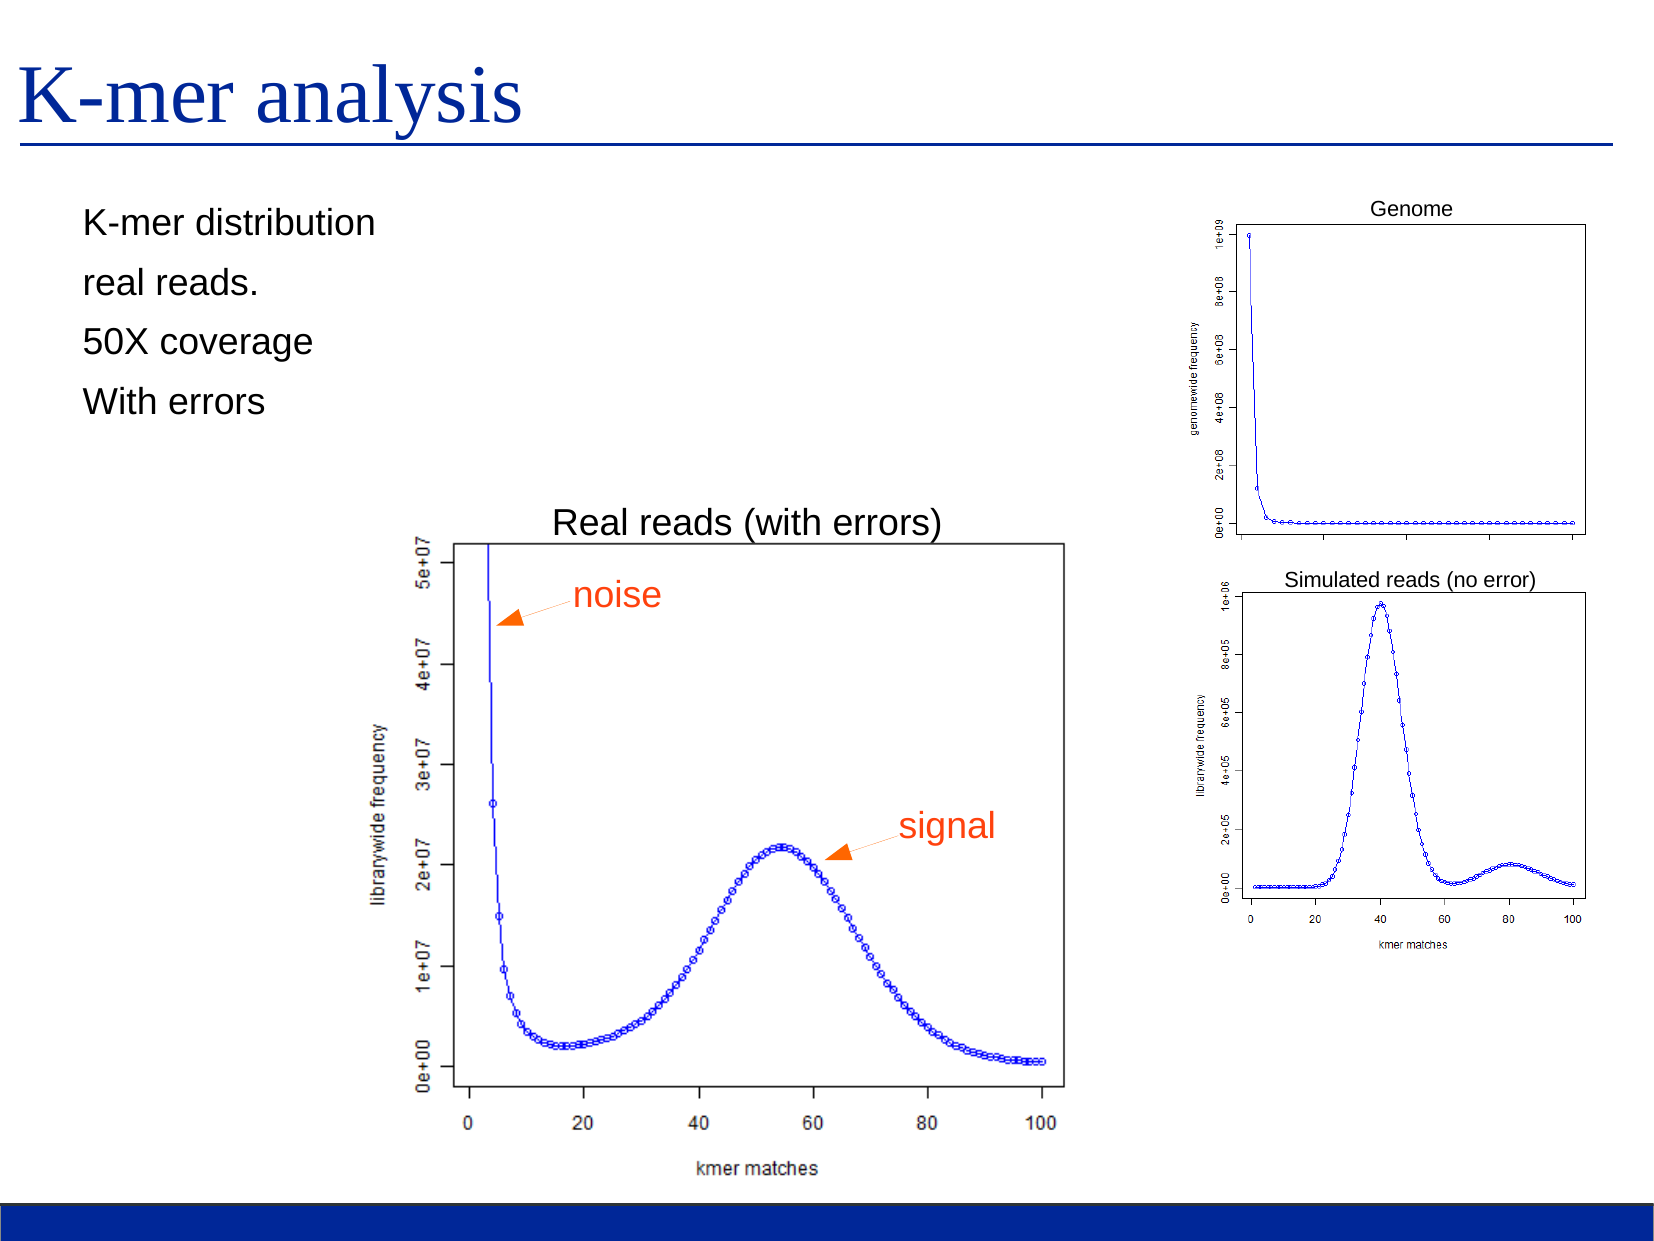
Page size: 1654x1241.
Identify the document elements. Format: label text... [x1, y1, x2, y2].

text_box Simulated reads (no error) [1269, 560, 1552, 600]
list K-mer distribution real reads. 50X coverage With errors [82, 201, 841, 1021]
text_box signal [883, 797, 1011, 855]
text_box Genome [1355, 189, 1468, 229]
picture [1183, 171, 1612, 963]
text_box Real reads (with errors) [537, 494, 958, 552]
text_box noise [558, 566, 678, 623]
picture [361, 451, 1112, 1202]
title K-mer analysis [17, 0, 1589, 198]
